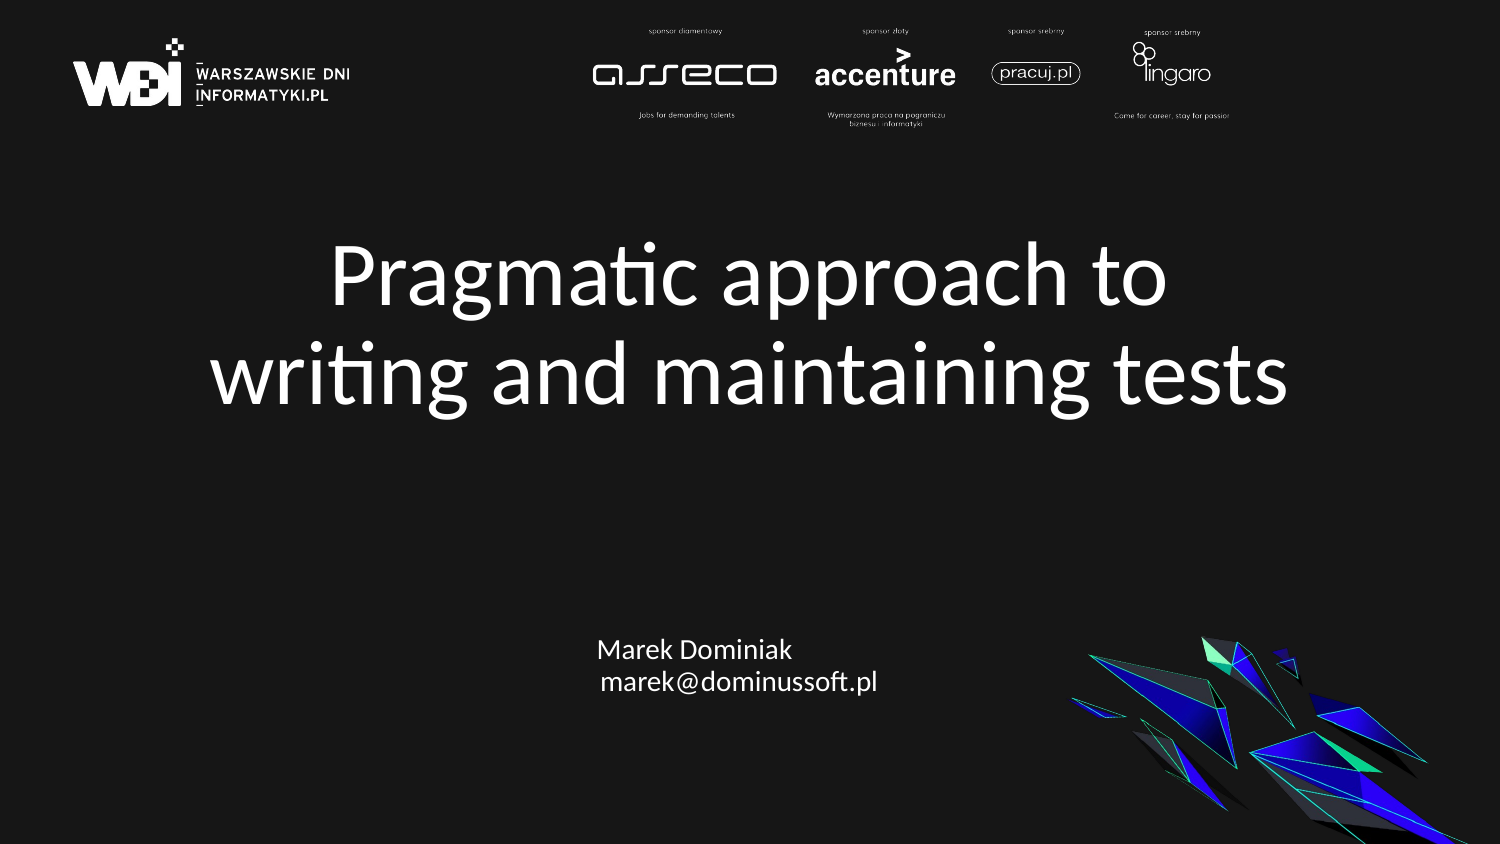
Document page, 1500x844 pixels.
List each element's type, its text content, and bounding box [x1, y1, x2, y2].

list Marek Dominiak marek@dominussoft.pl [187, 666, 1313, 698]
picture [592, 26, 1229, 128]
title Pragmatic approach to writing and maintaining tests [187, 138, 1313, 432]
picture [1054, 627, 1500, 844]
picture [72, 37, 349, 106]
